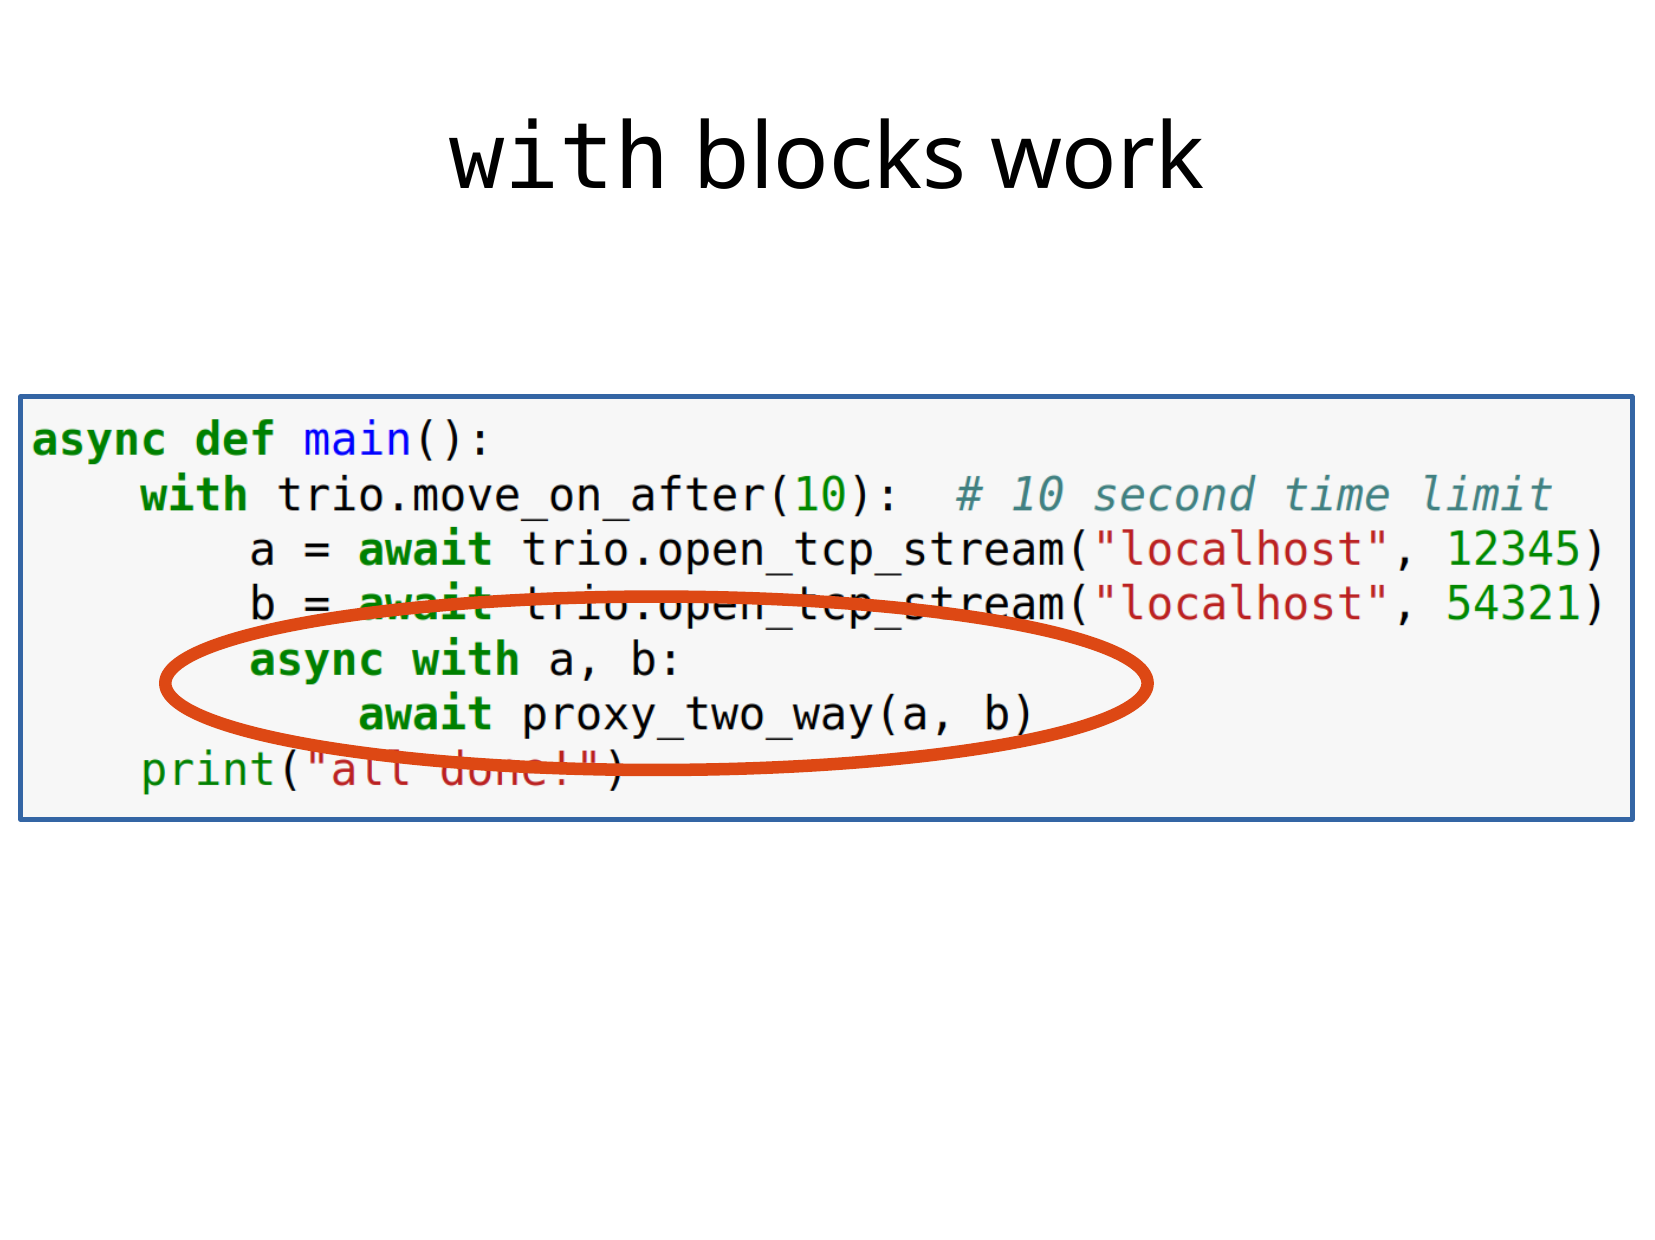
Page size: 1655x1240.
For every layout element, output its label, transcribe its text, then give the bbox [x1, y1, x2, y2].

title with blocks work [82, 49, 1572, 257]
picture [22, 398, 1630, 817]
